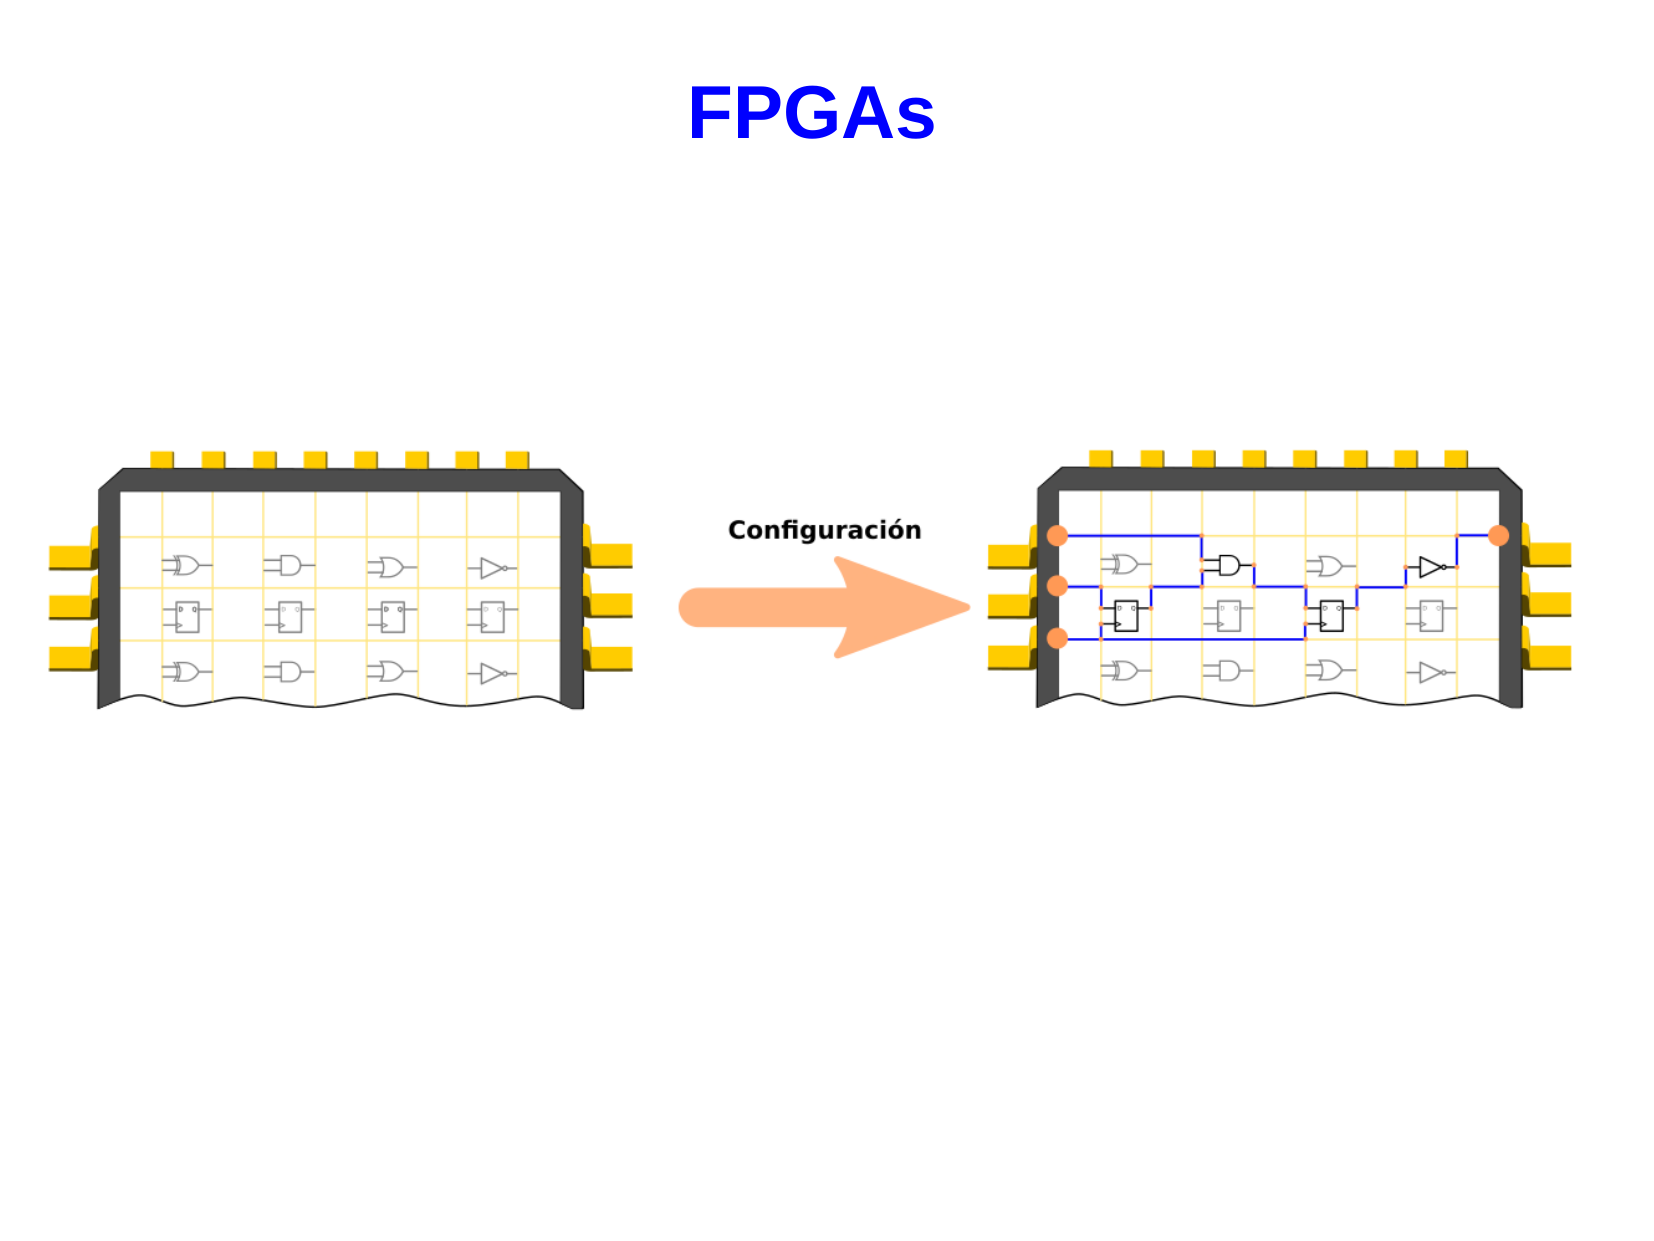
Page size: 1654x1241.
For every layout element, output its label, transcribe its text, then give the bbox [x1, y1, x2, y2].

text_box FPGAs [64, 60, 1561, 166]
picture [36, 366, 1606, 796]
